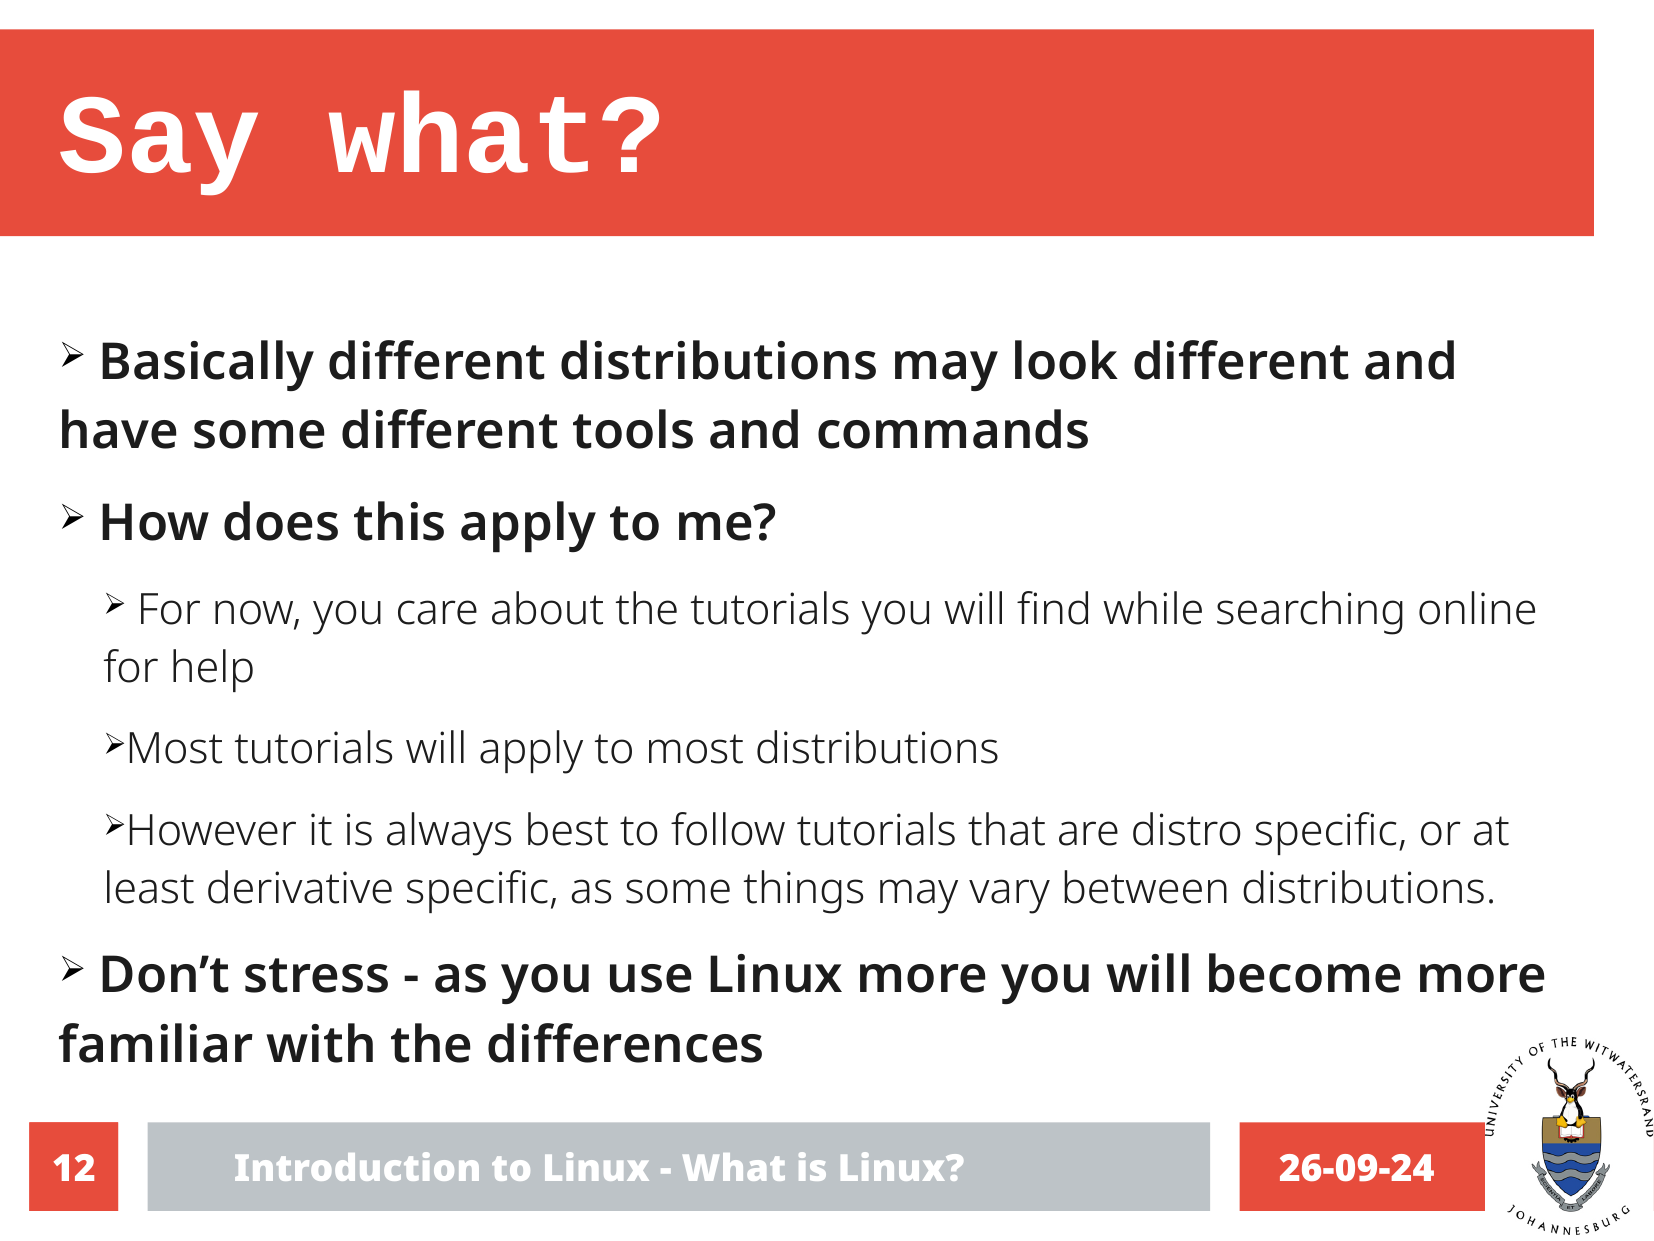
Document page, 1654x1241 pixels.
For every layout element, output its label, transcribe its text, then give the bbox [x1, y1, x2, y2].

title Say what? [58, 59, 1594, 207]
list Basically different distributions may look different and have some different tools and commands How does this apply to me? For now, you care about the tutorials you will find while searching online for help Most tutorials will apply to most distributions However it is always best to follow tutorials that are distro specific, or at least derivative specific, as some things may vary between distributions. Don’t stress - as you use Linux more you will become more familiar with the differences [58, 324, 1565, 1093]
picture [1485, 1037, 1654, 1235]
